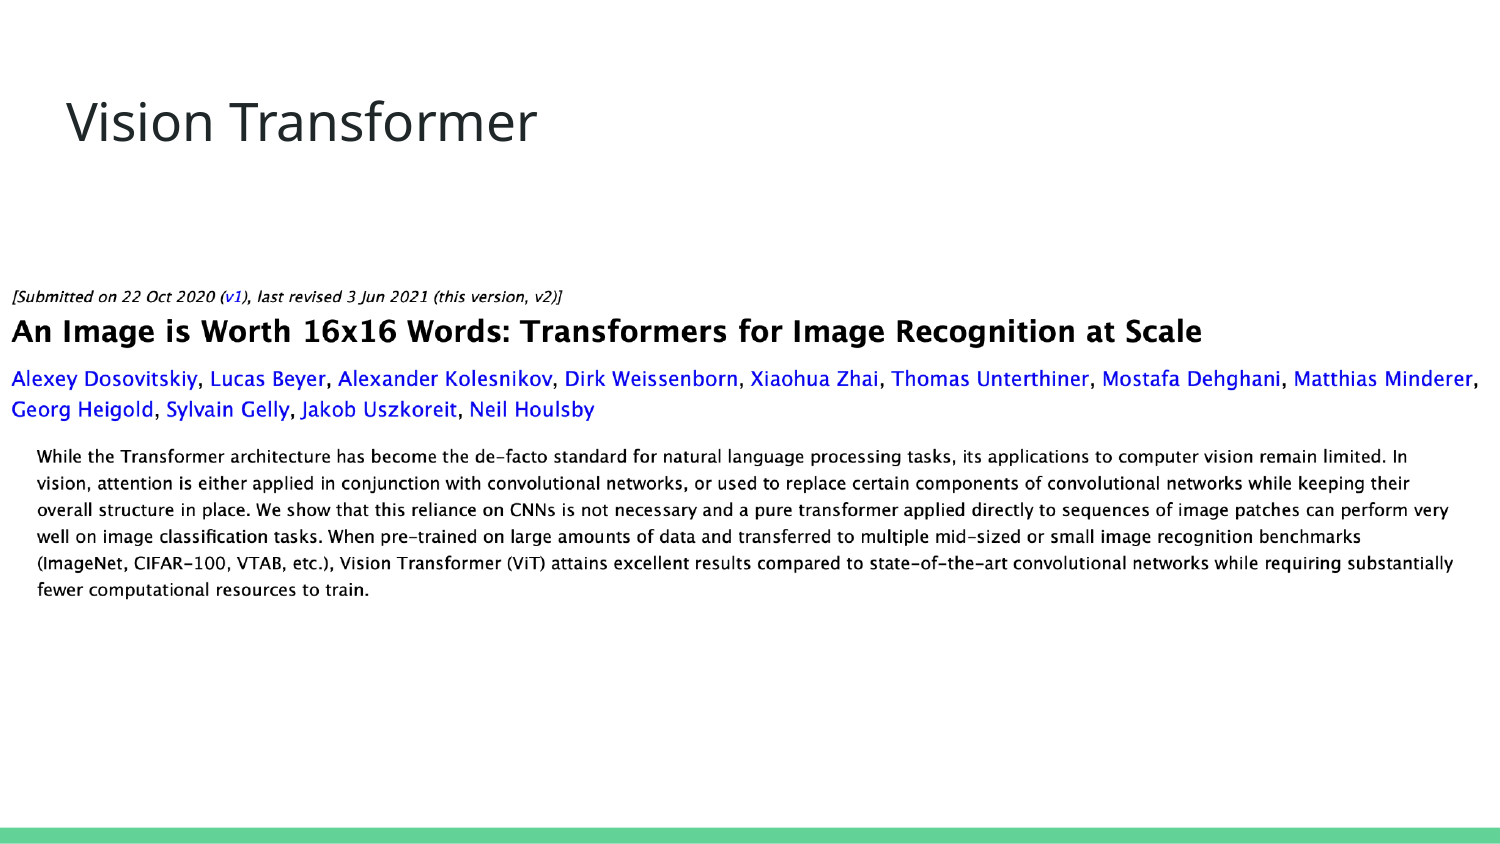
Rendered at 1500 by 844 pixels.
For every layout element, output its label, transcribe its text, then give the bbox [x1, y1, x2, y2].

title Vision Transformer [51, 72, 1449, 167]
picture [1, 287, 1500, 618]
